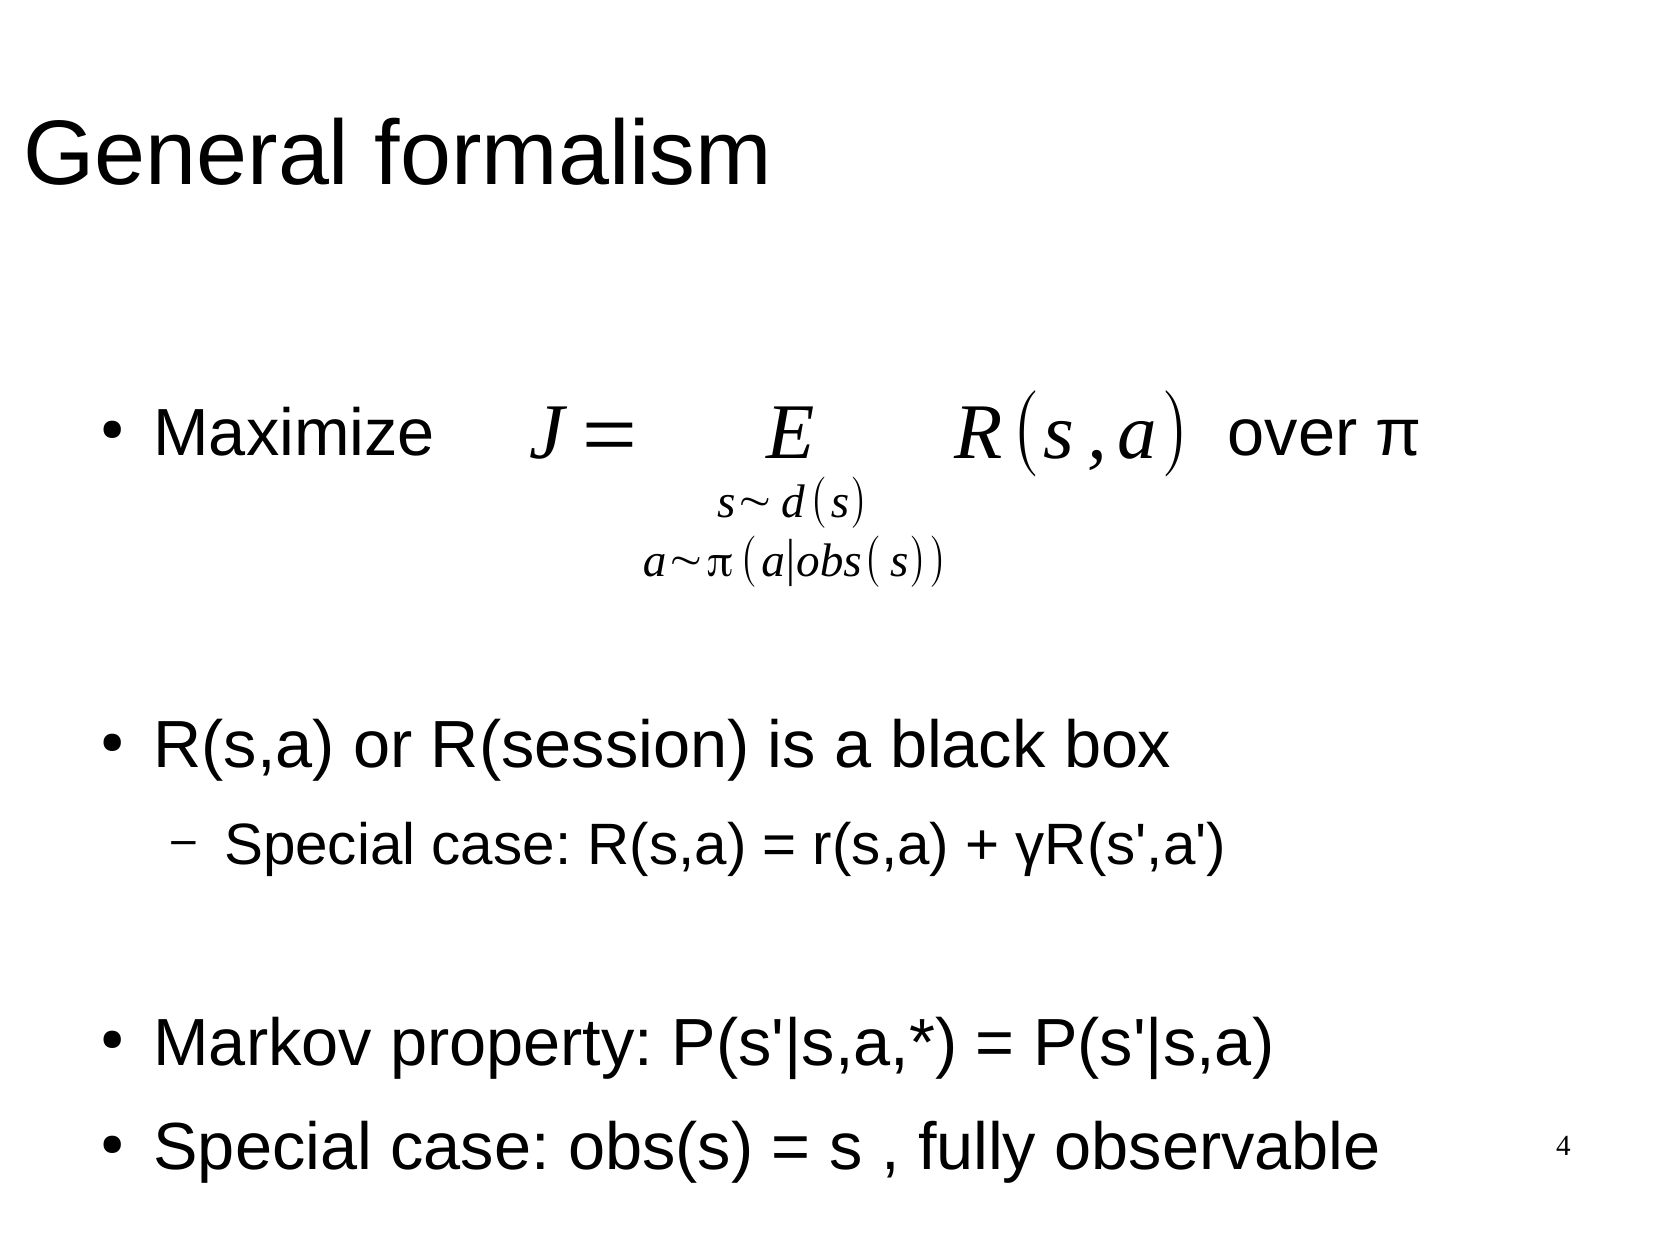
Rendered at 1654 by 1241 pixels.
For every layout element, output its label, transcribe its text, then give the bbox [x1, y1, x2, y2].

chart [509, 384, 1207, 590]
list Maximize over π R(s,a) or R(session) is a black box Special case: R(s,a) = r(s,a) + γR(s',a') Markov property: P(s'|s,a,*) = P(s'|s,a) Special case: obs(s) = s , fully observable [82, 290, 1571, 1241]
title General formalism [23, 49, 1512, 257]
